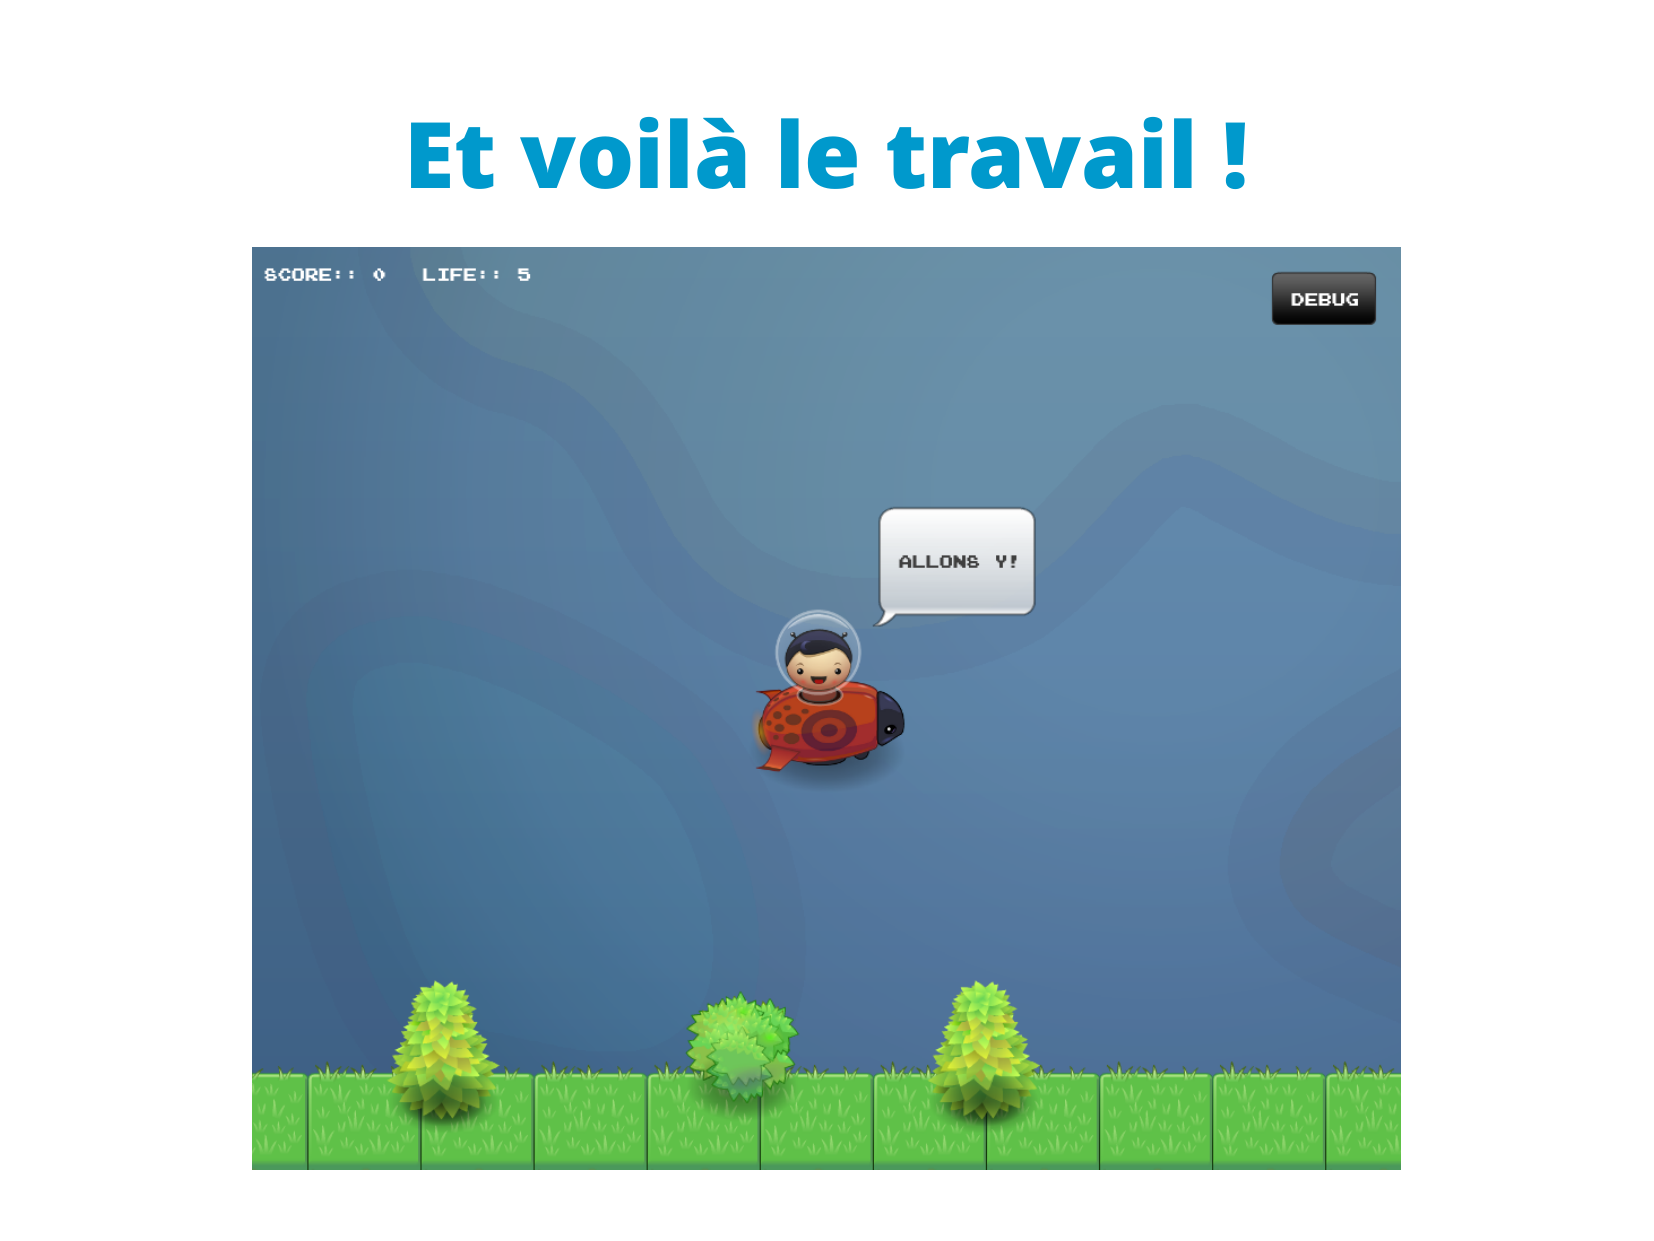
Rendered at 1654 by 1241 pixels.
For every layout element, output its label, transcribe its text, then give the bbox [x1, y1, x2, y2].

title Et voilà le travail ! [82, 49, 1571, 257]
picture [252, 247, 1401, 1171]
